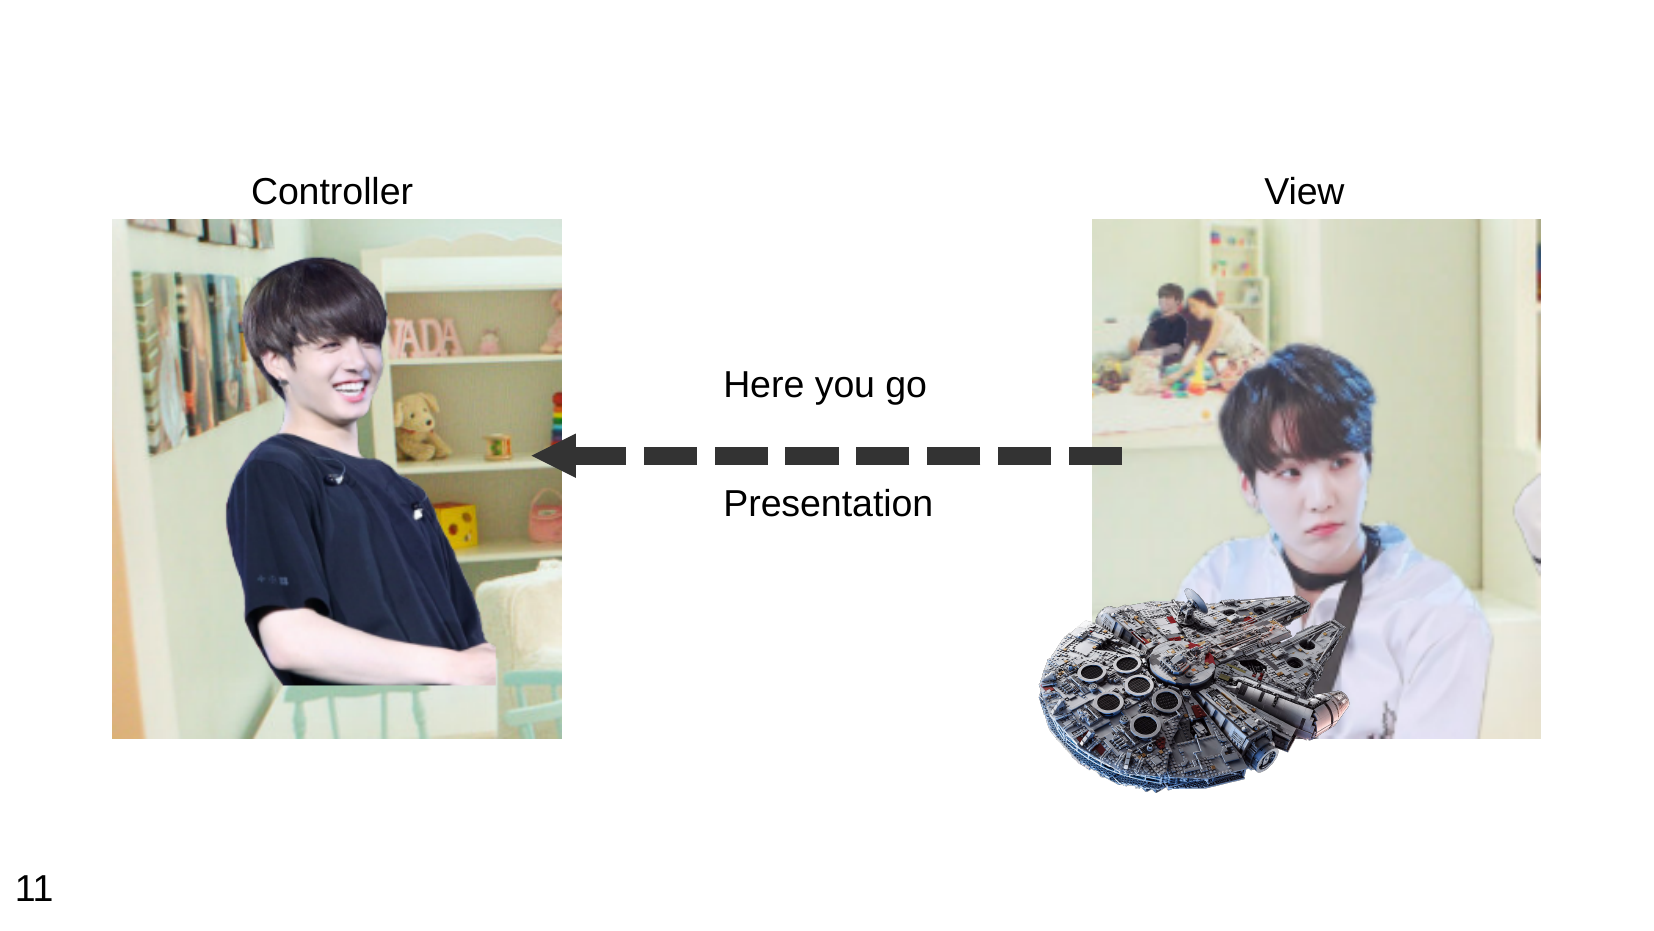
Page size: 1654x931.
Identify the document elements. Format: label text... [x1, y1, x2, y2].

picture [1003, 219, 1541, 798]
text_box Presentation [708, 474, 949, 532]
picture [112, 219, 562, 739]
text_box <number> [0, 860, 201, 931]
text_box Here you go [708, 356, 943, 414]
text_box Controller [236, 162, 428, 220]
text_box View [1249, 162, 1360, 220]
